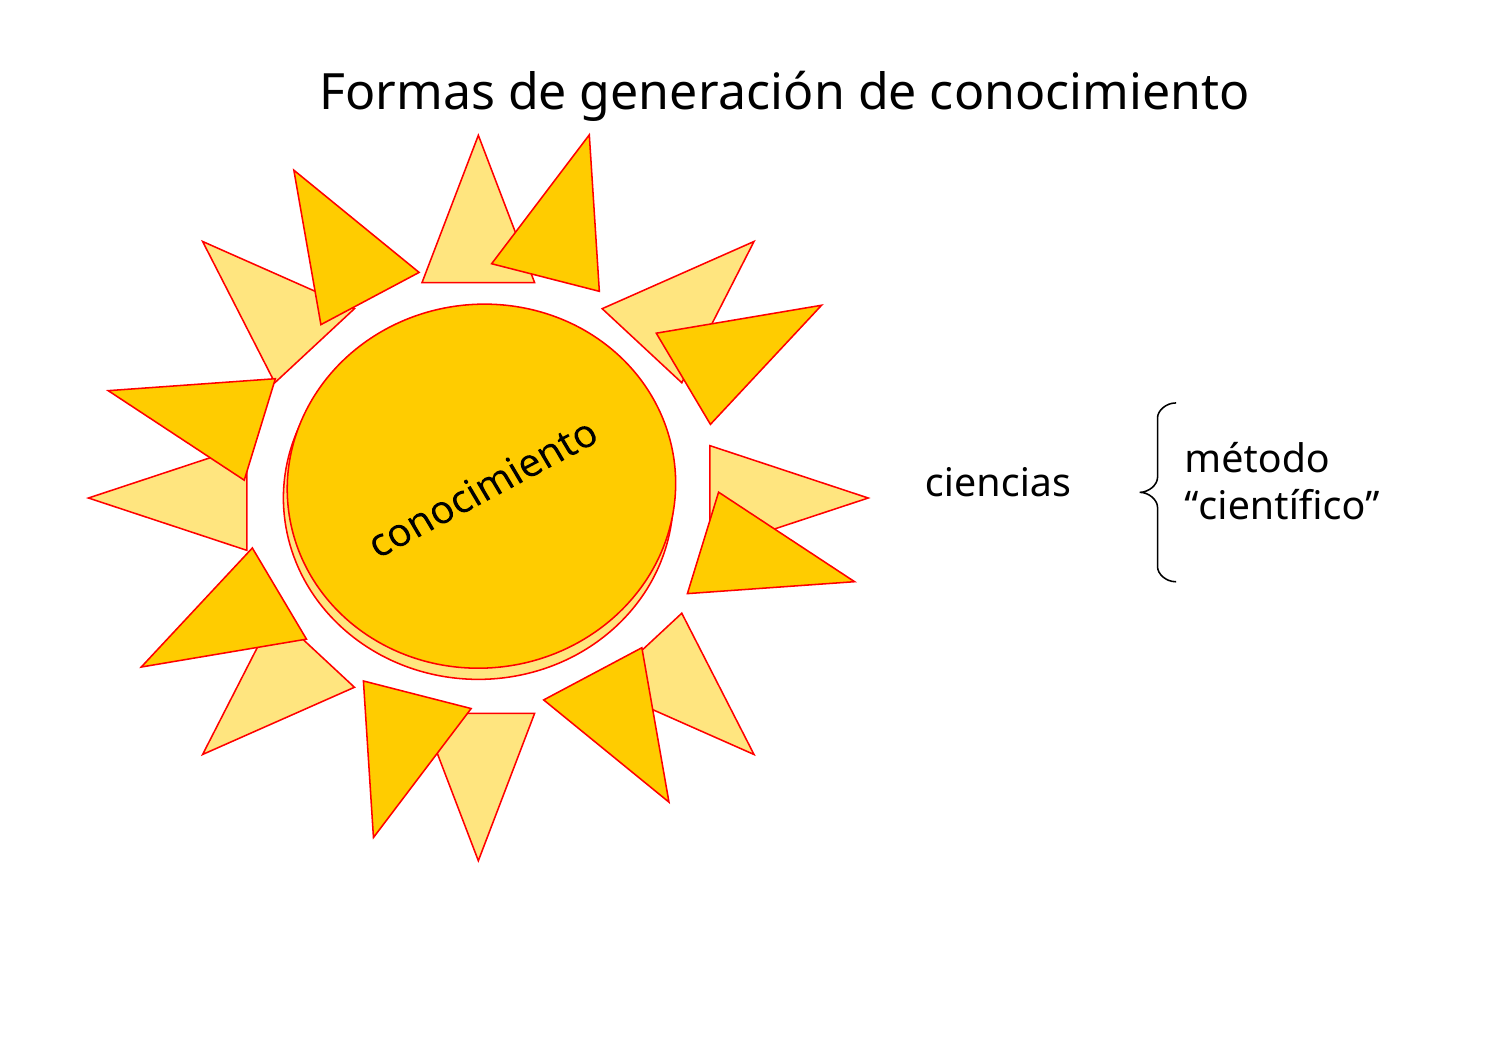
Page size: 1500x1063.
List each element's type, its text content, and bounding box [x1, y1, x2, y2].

text_box conocimiento [687, 492, 855, 594]
text_box conocimiento [287, 304, 676, 669]
text_box [437, 713, 535, 861]
text_box ciencias [910, 449, 1087, 513]
text_box [709, 445, 869, 529]
text_box [202, 241, 355, 383]
text_box conocimiento [543, 647, 669, 803]
text_box [643, 613, 755, 755]
text_box método “científico” [1169, 425, 1436, 536]
text_box conocimiento [141, 547, 307, 668]
text_box conocimiento [108, 378, 276, 481]
text_box conocimiento [293, 170, 420, 325]
text_box conocimiento [363, 680, 472, 838]
text_box [88, 458, 247, 551]
text_box [422, 135, 535, 283]
text_box [283, 439, 671, 680]
text_box [202, 640, 355, 755]
text_box conocimiento [491, 134, 600, 292]
text_box Formas de generación de conocimiento [304, 51, 1266, 128]
text_box conocimiento [656, 305, 822, 425]
text_box [602, 241, 755, 383]
